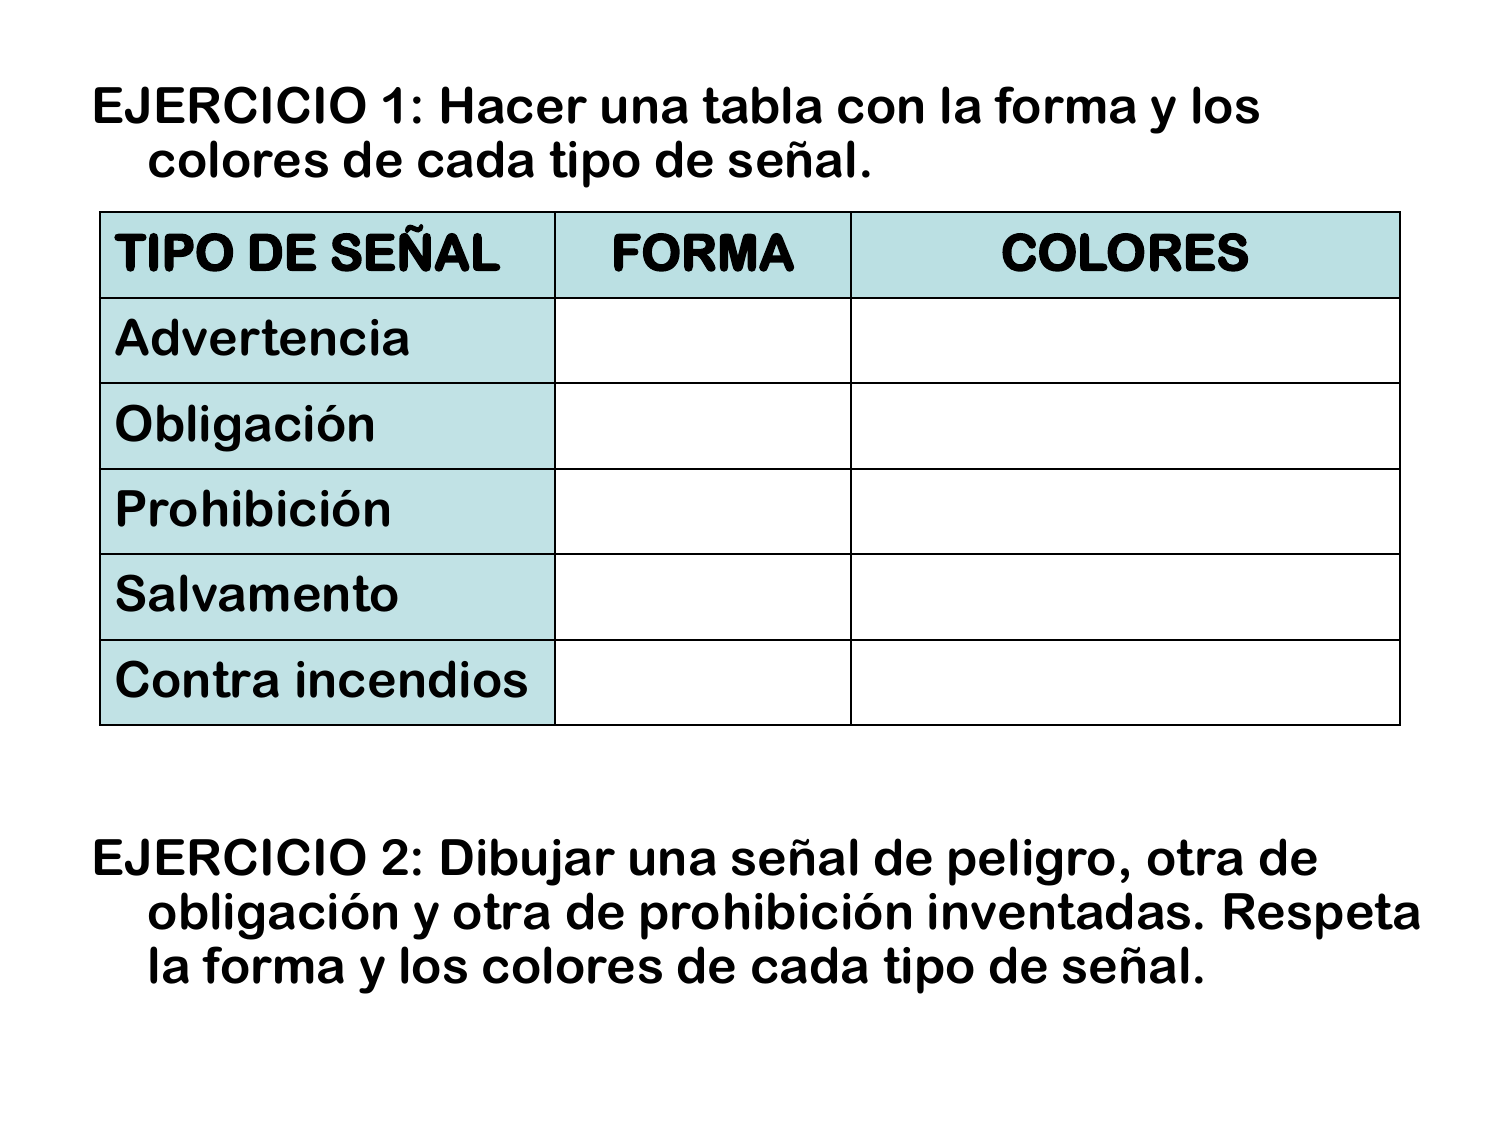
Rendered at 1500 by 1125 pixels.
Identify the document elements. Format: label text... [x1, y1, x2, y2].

table_cell [852, 384, 1399, 468]
table_cell [556, 384, 850, 468]
table_cell [556, 299, 850, 382]
list EJERCICIO 1: Hacer una tabla con la forma y los colores de cada tipo de señal. EJERCICIO 2: Dibujar una señal de peligro, otra de obligación y otra de prohibición inventadas. Respeta la forma y los colores de cada tipo de señal. [76, 72, 1440, 1047]
table_cell [852, 470, 1399, 553]
table_cell [852, 555, 1399, 639]
table_cell Salvamento [101, 555, 554, 639]
table_cell Obligación [101, 384, 554, 468]
table_cell [556, 555, 850, 639]
table_cell [556, 470, 850, 553]
table_header COLORES [852, 213, 1399, 297]
table_cell [852, 641, 1399, 724]
table_header FORMA [556, 213, 850, 297]
table_cell Prohibición [101, 470, 554, 553]
table_header TIPO DE SEÑAL [101, 213, 554, 297]
table_cell [852, 299, 1399, 382]
table_cell [556, 641, 850, 724]
table_cell Contra incendios [101, 641, 554, 724]
table_cell Advertencia [101, 299, 554, 382]
